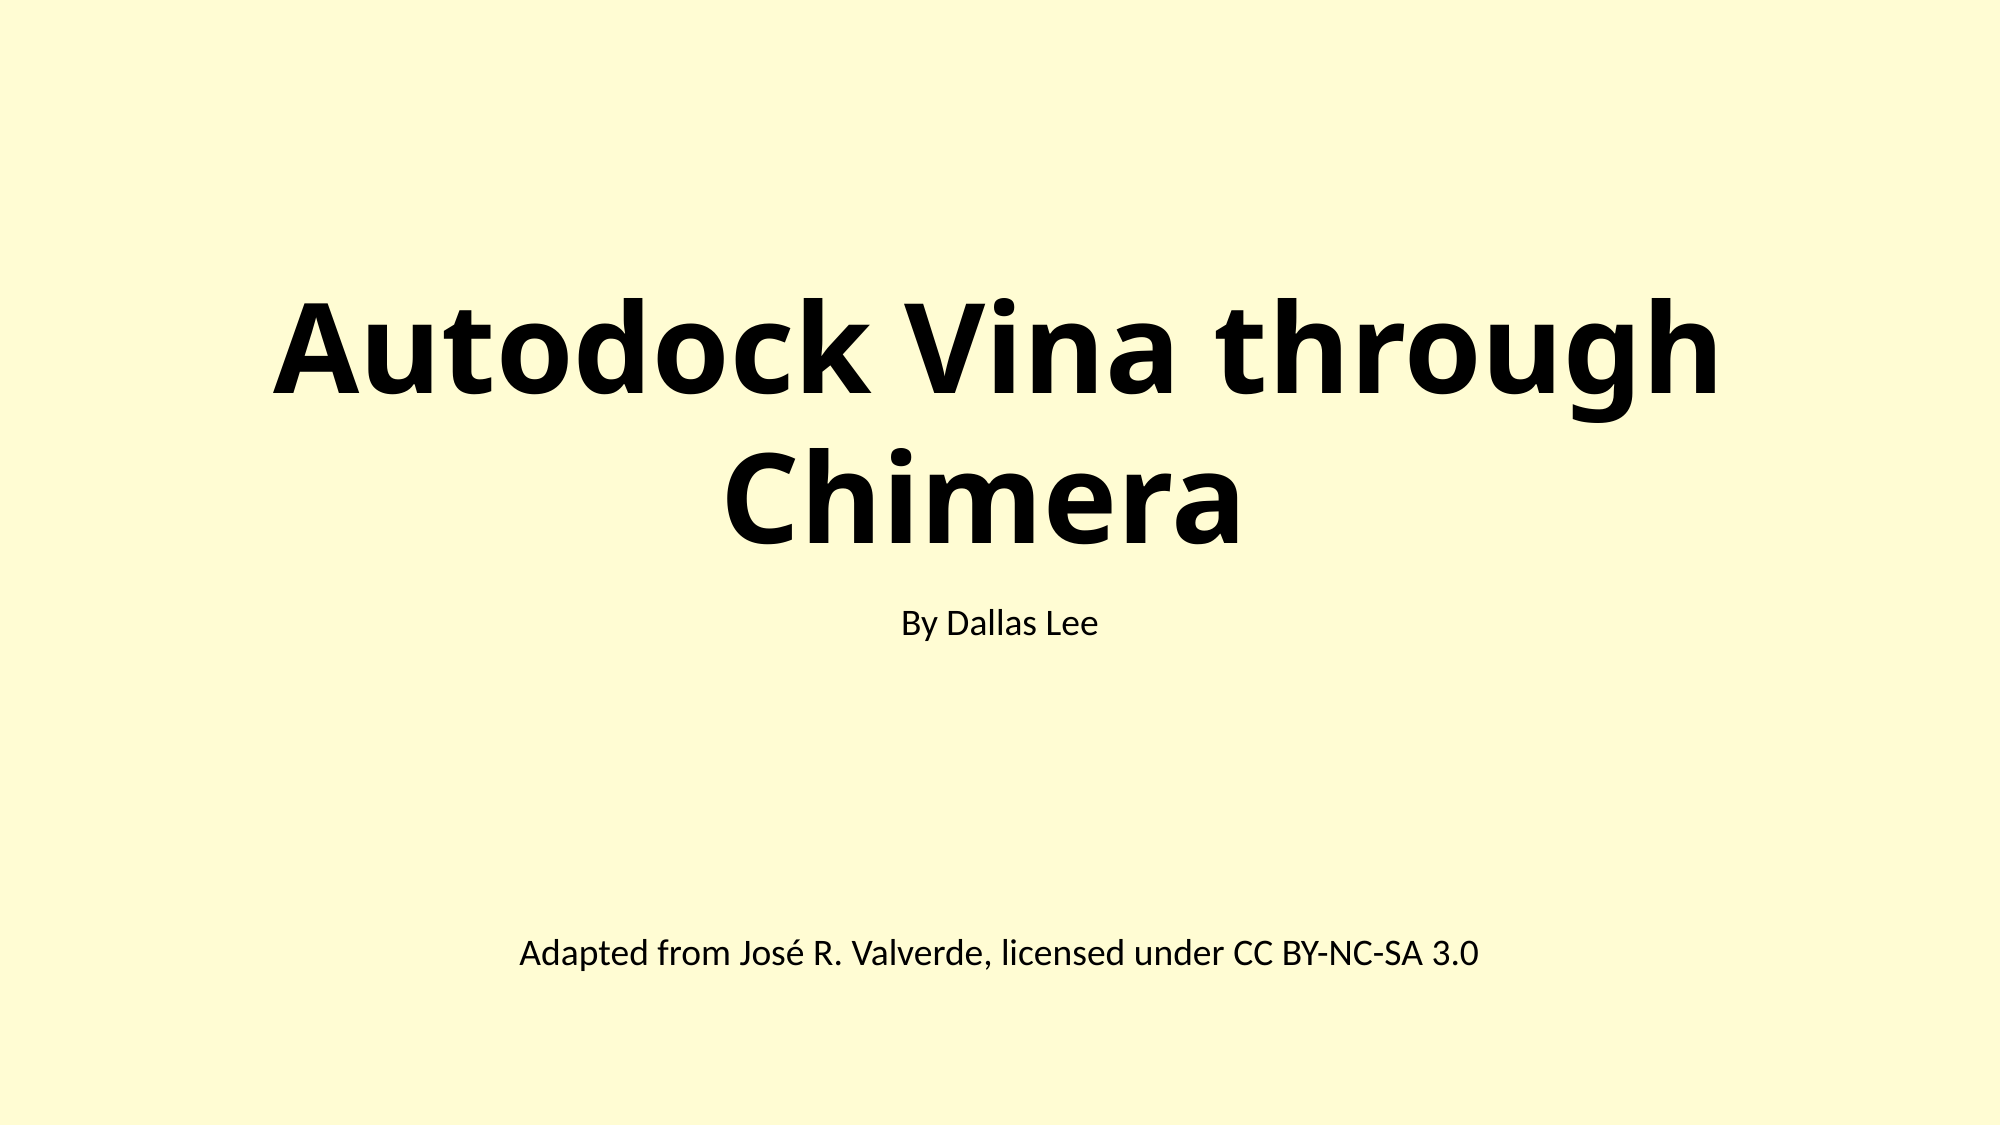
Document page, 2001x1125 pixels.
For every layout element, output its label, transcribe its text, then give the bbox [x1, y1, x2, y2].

title Autodock Vina through Chimera [249, 184, 1750, 576]
subtitle By Dallas Lee Adapted from José R. Valverde, licensed under CC BY-NC-SA 3.0 [249, 590, 1750, 1040]
